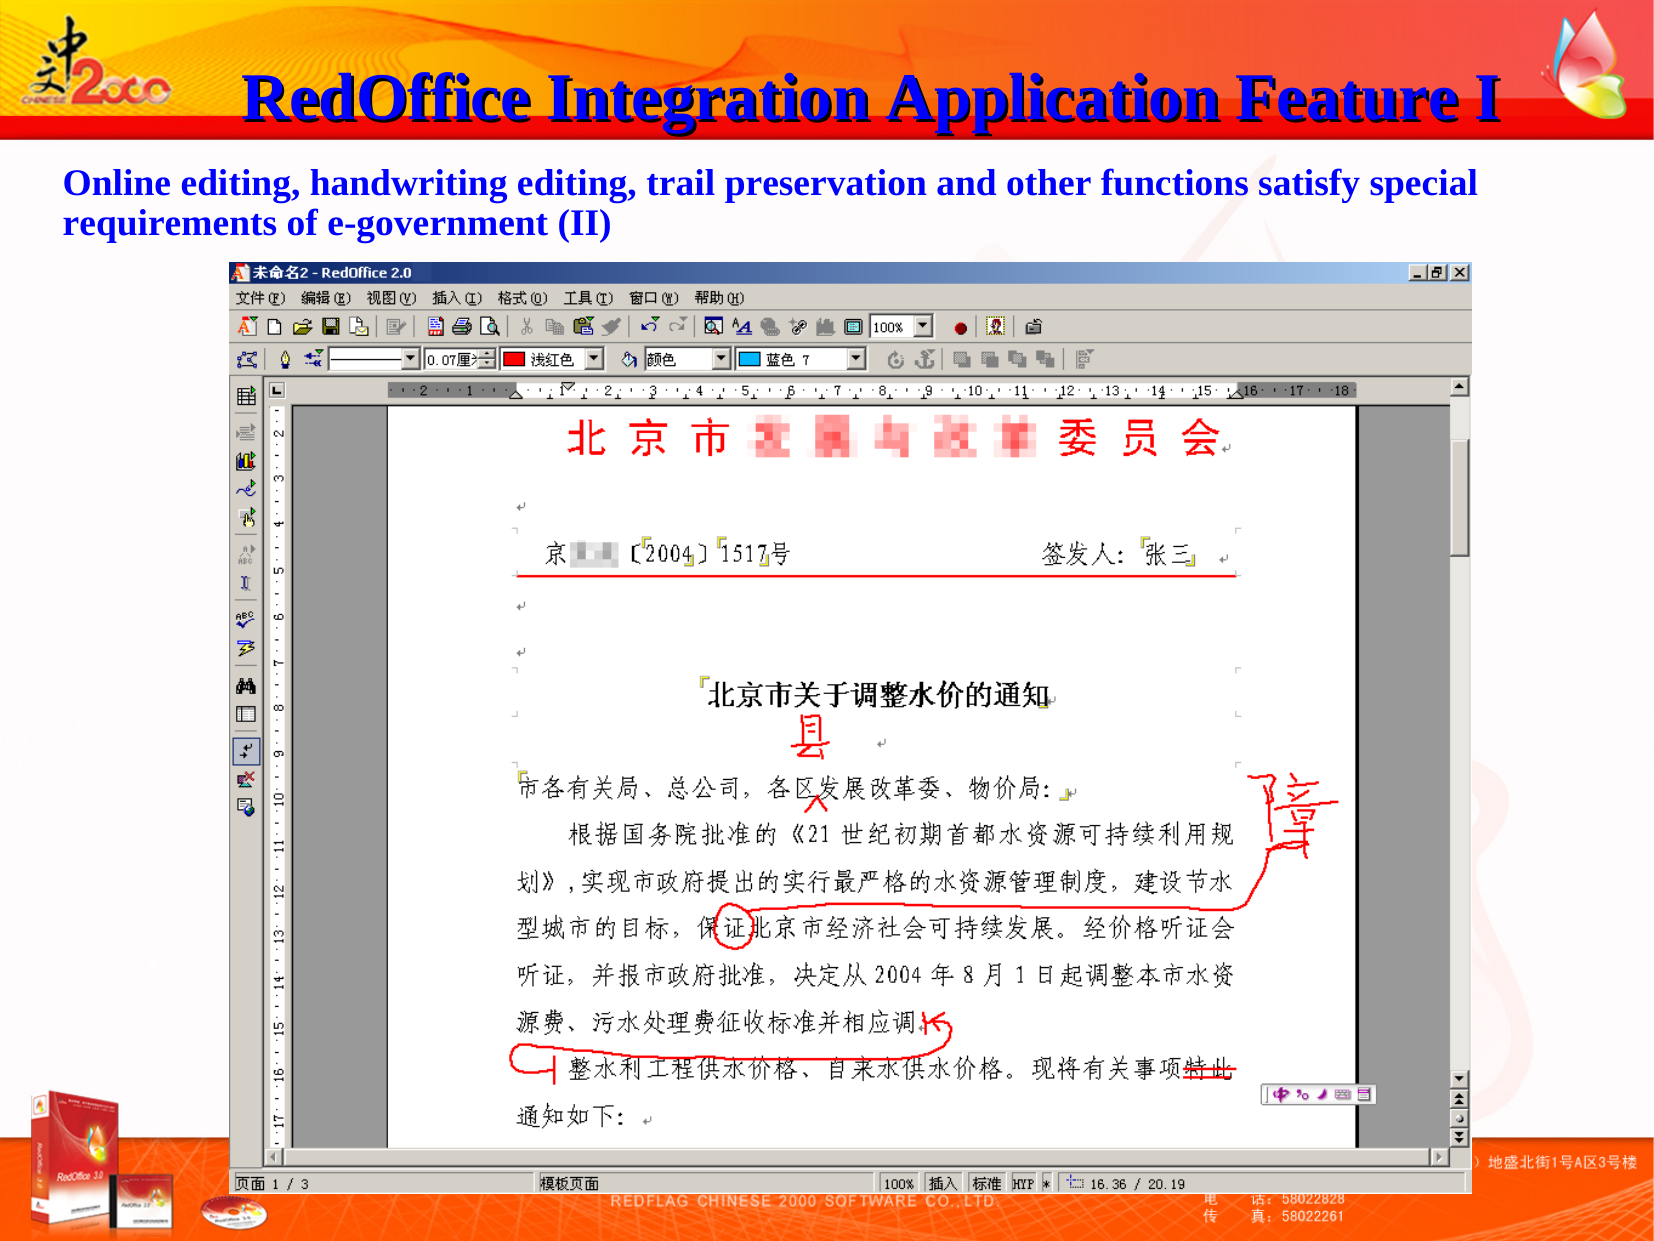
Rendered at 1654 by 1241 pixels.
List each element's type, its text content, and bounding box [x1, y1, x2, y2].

title RedOffice Integration Application Feature I [220, 22, 1524, 164]
picture [0, 0, 1654, 1241]
text_box Online editing, handwriting editing, trail preservation and other functions satisfy special requirements of e-government (II) [62, 164, 1654, 244]
